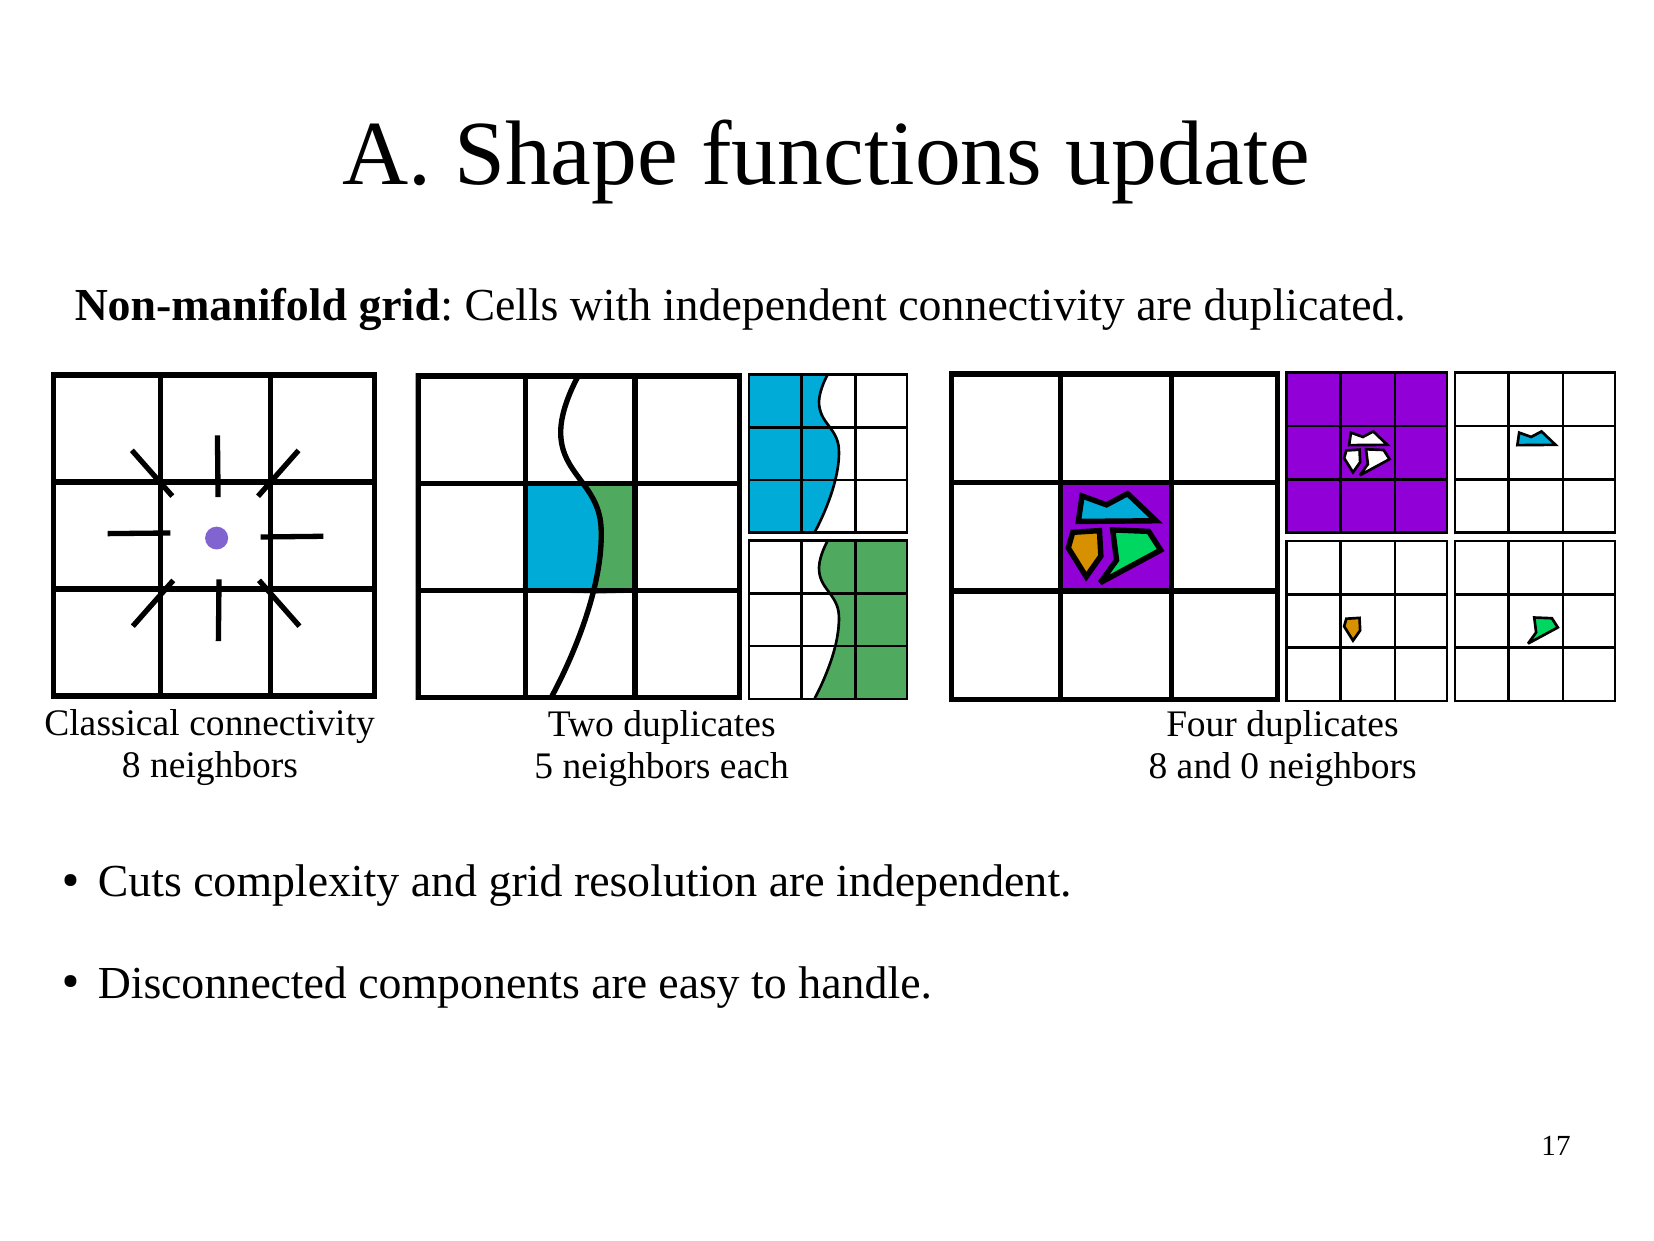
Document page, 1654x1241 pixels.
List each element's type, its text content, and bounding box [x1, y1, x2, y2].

text_box Cuts complexity and grid resolution are independent. Disconnected components are easy to handle. [47, 848, 1476, 1021]
text_box Four duplicates 8 and 0 neighbors [1133, 695, 1432, 795]
text_box Non-manifold grid: Cells with independent connectivity are duplicated. [60, 272, 1614, 339]
picture [51, 372, 378, 694]
picture [948, 371, 1617, 703]
picture [415, 373, 909, 701]
title A. Shape functions update [82, 49, 1571, 257]
text_box Classical connectivity 8 neighbors [29, 694, 399, 794]
text_box Two duplicates 5 neighbors each [519, 695, 805, 795]
